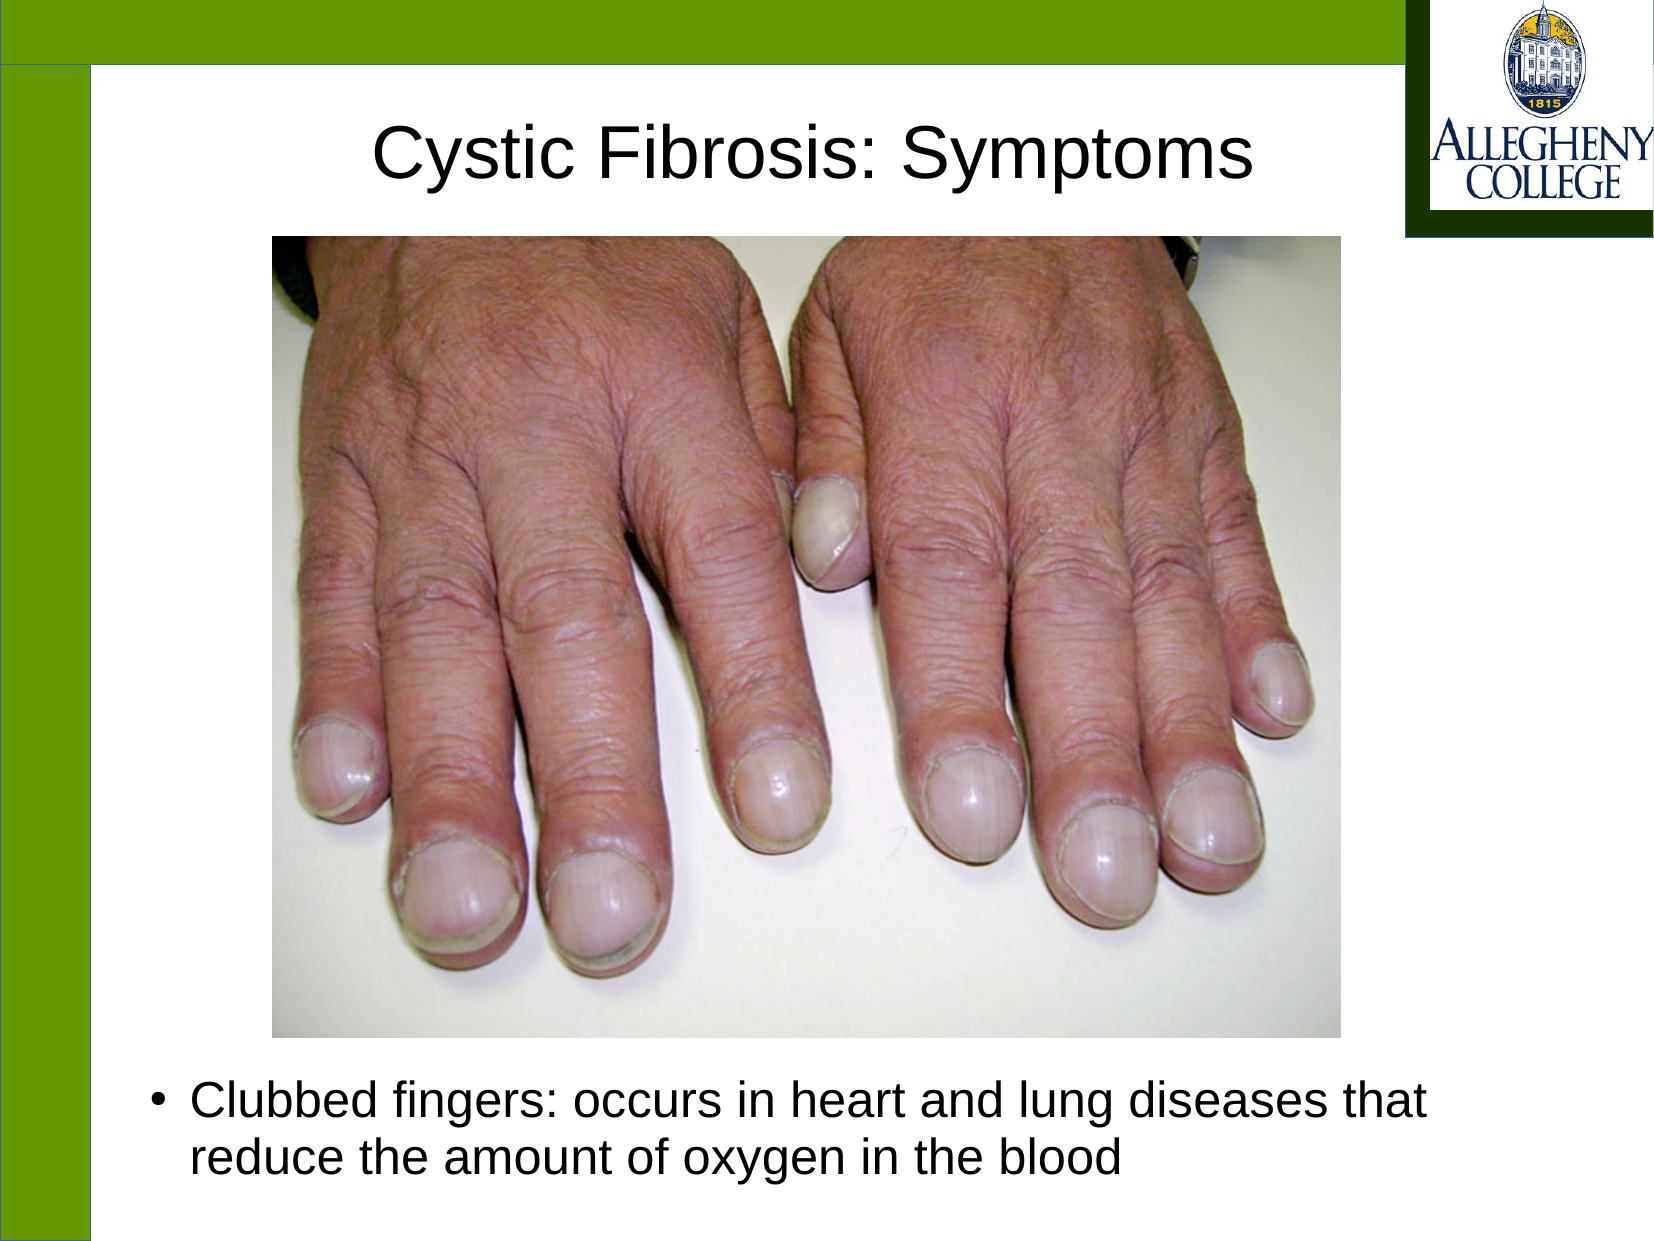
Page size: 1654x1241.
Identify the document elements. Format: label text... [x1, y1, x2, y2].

text_box [0, 0, 1654, 1241]
title Cystic Fibrosis: Symptoms [112, 65, 1515, 257]
picture [1430, 0, 1654, 210]
list Clubbed fingers: occurs in heart and lung diseases that reduce the amount of oxygen in the blood [135, 1071, 1585, 1189]
picture [272, 236, 1341, 1038]
